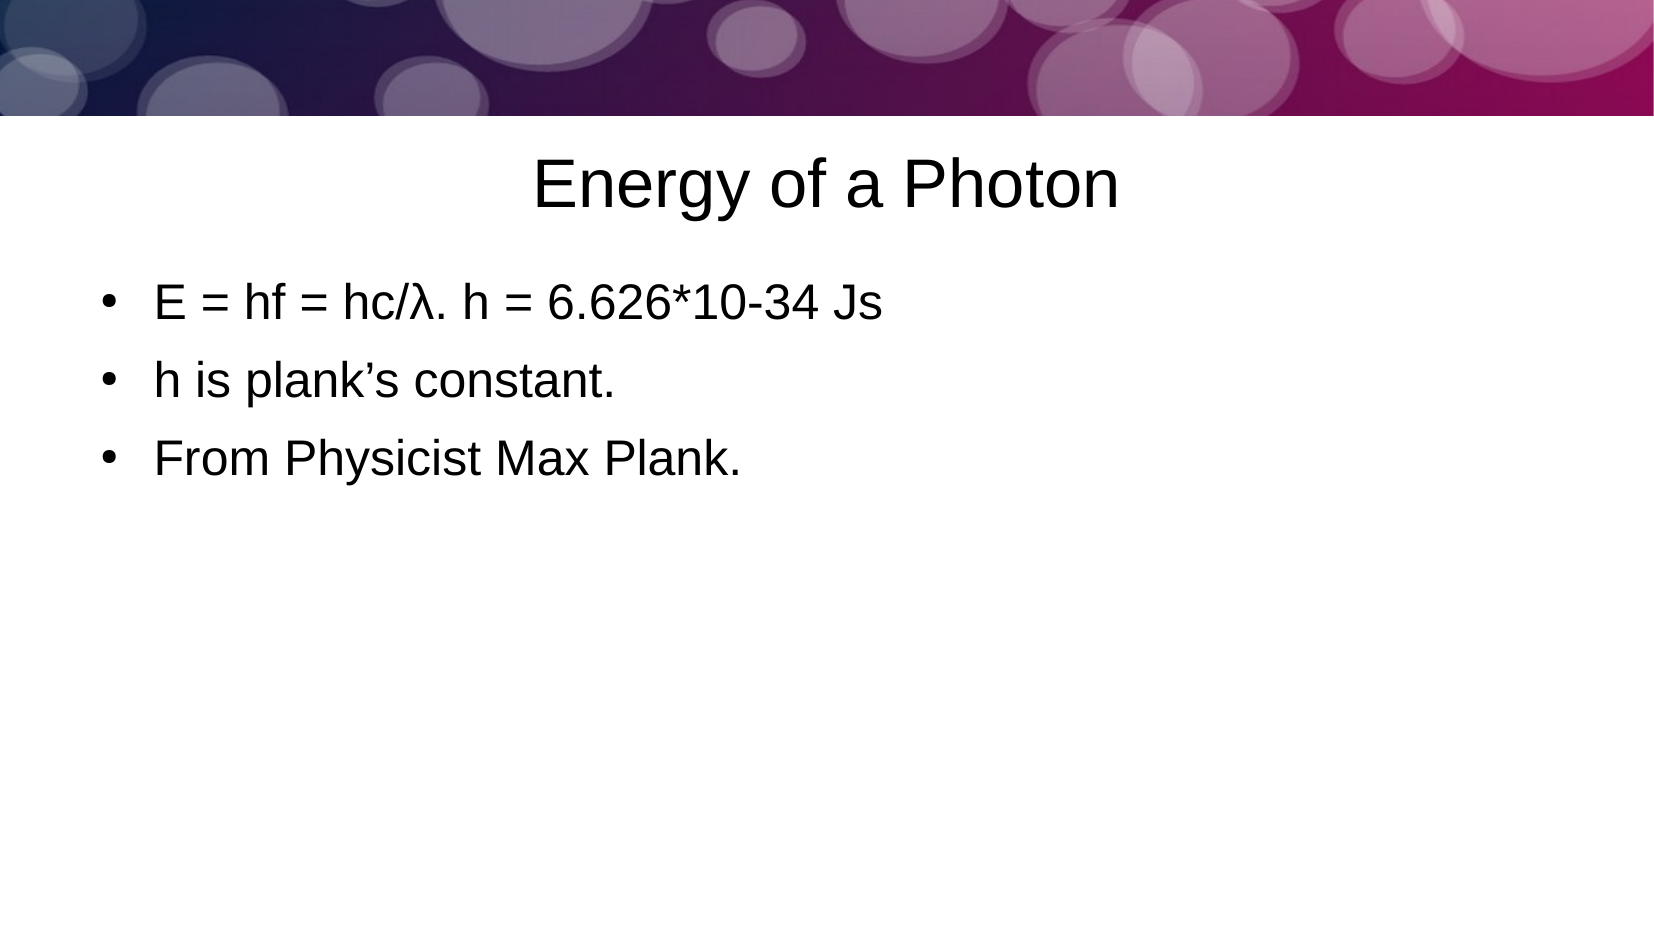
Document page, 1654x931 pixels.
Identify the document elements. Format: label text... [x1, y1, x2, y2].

list E = hf = hc/λ. h = 6.626*10-34 Js h is plank’s constant. From Physicist Max Plank. [82, 274, 1571, 815]
picture [0, 0, 1654, 116]
title Energy of a Photon [82, 119, 1571, 249]
